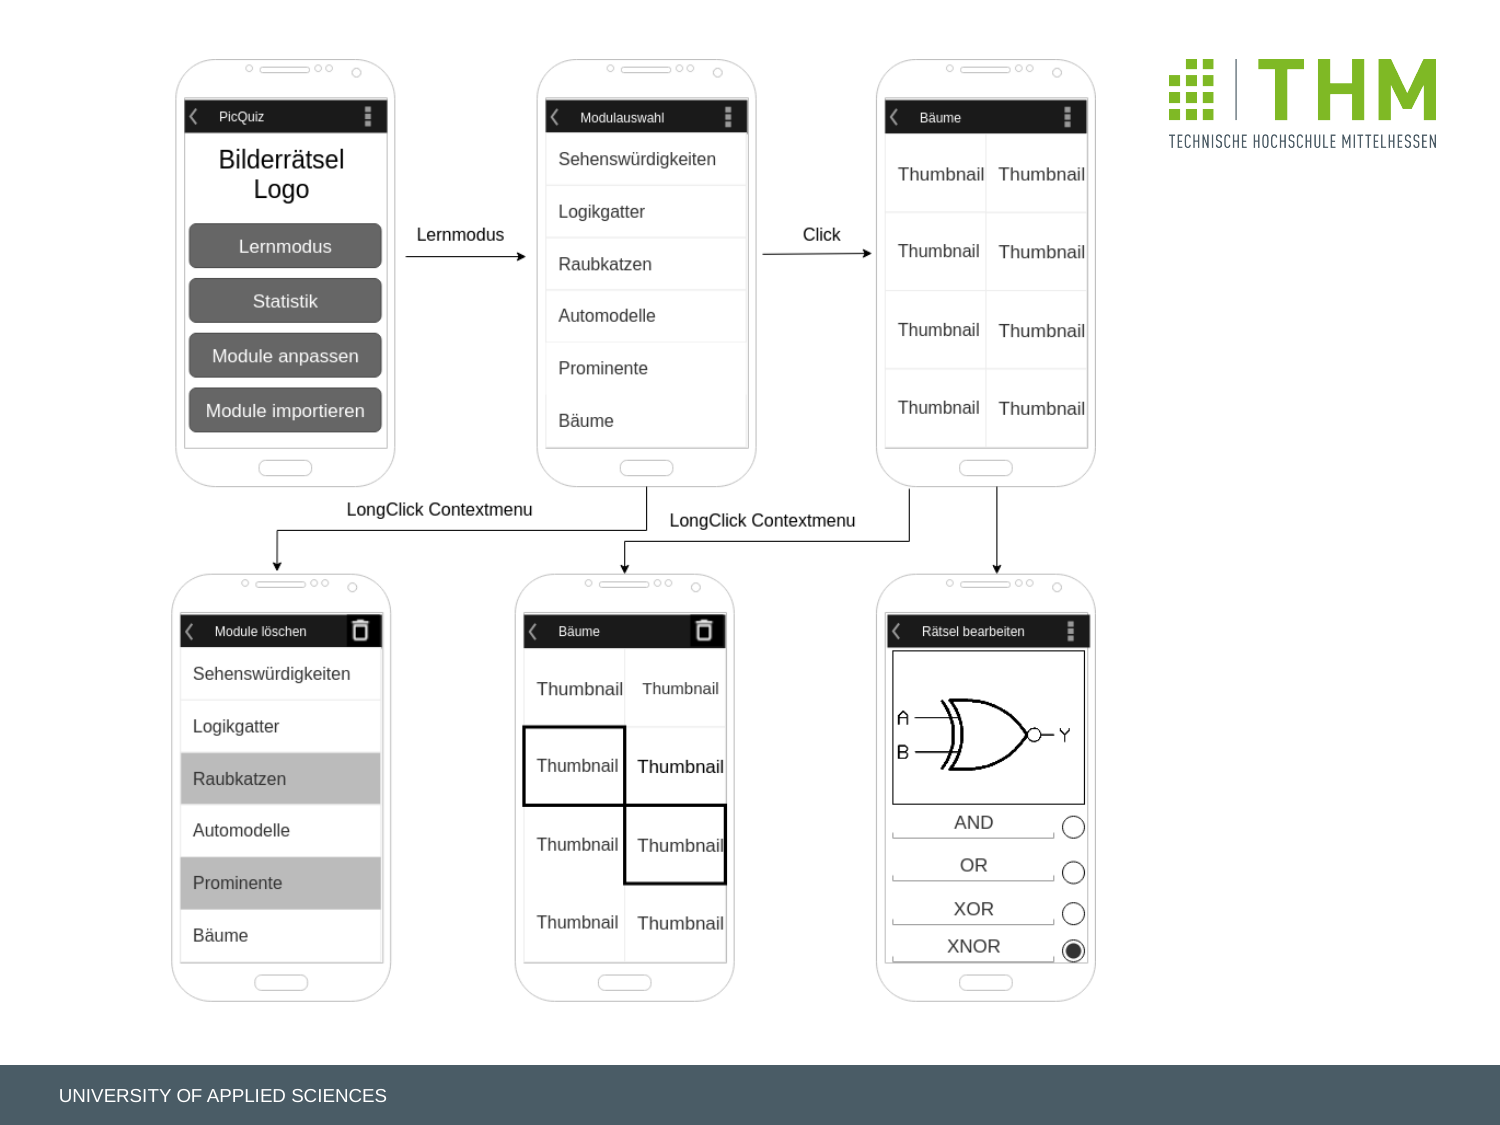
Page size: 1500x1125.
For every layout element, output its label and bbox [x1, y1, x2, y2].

picture [171, 59, 1096, 1003]
picture [1169, 59, 1436, 148]
